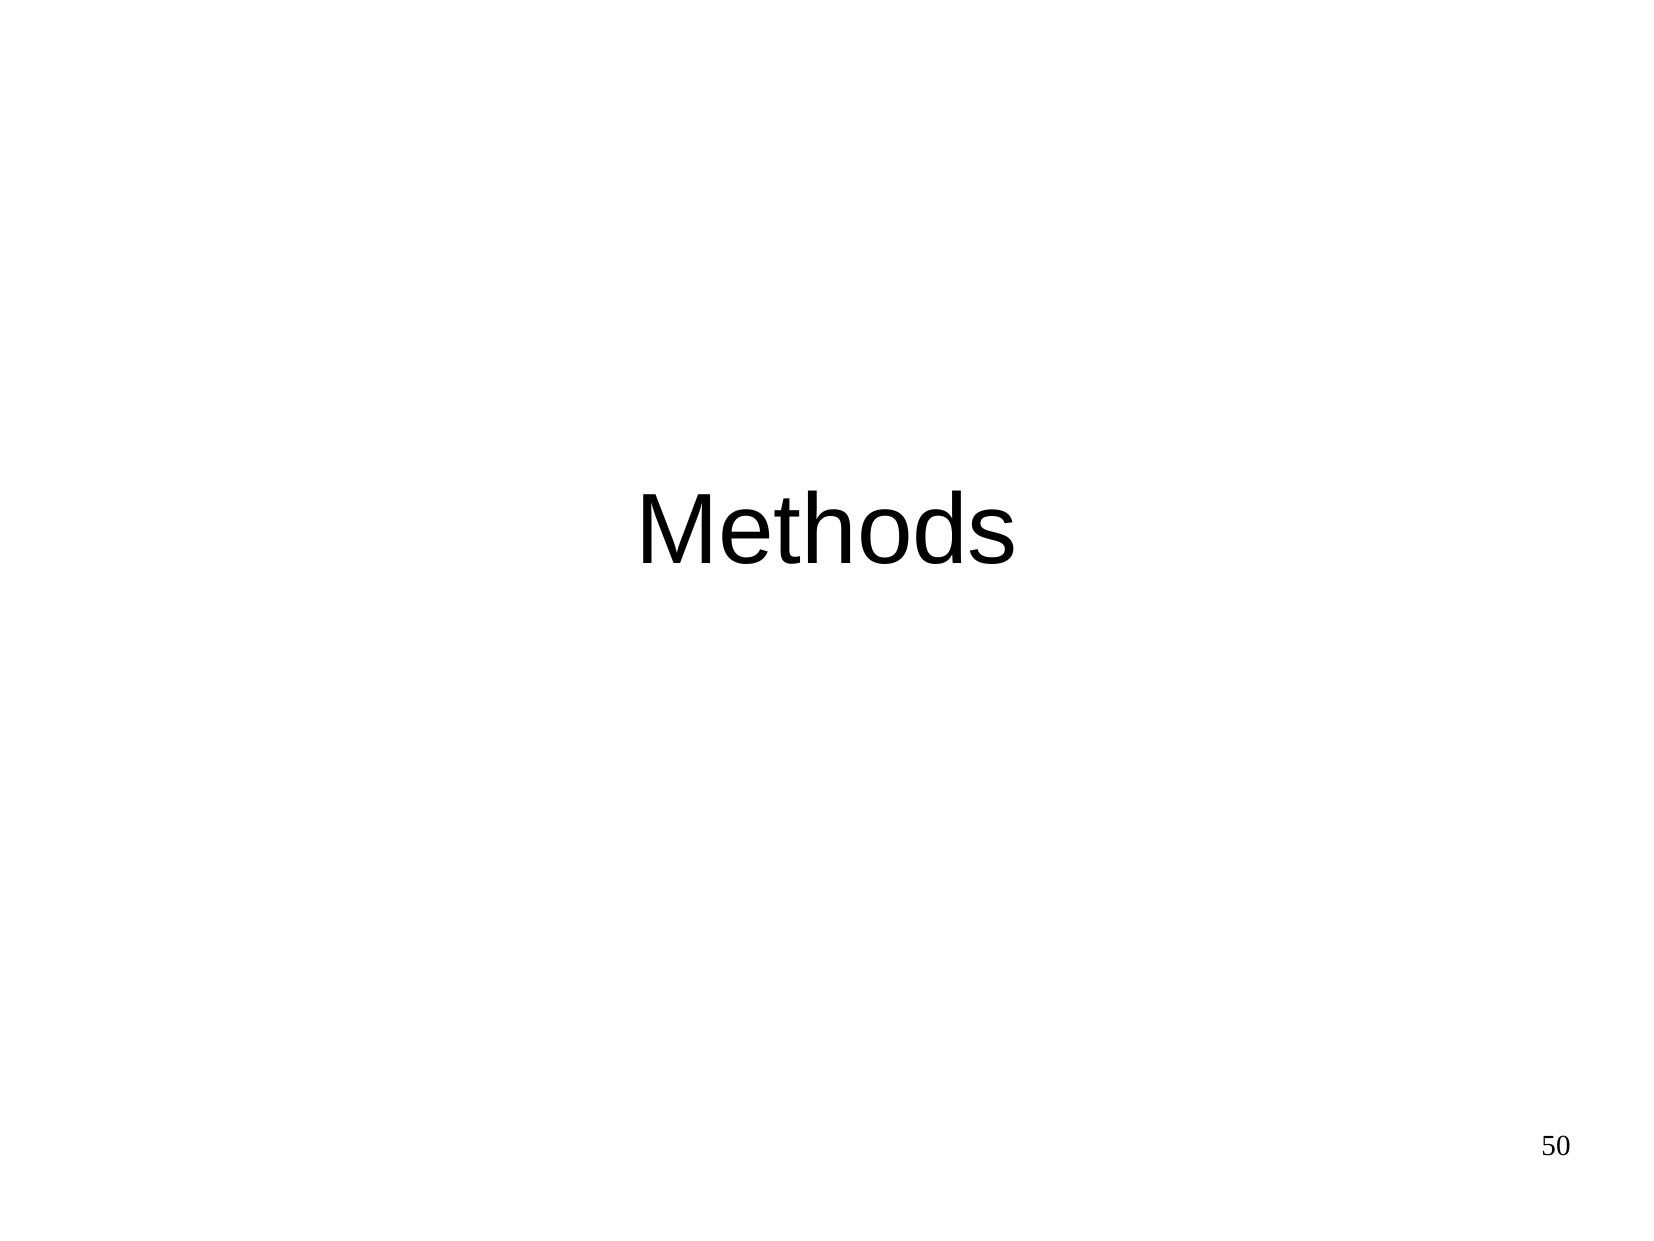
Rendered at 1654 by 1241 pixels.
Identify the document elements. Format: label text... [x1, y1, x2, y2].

subtitle Methods [82, 49, 1571, 1010]
